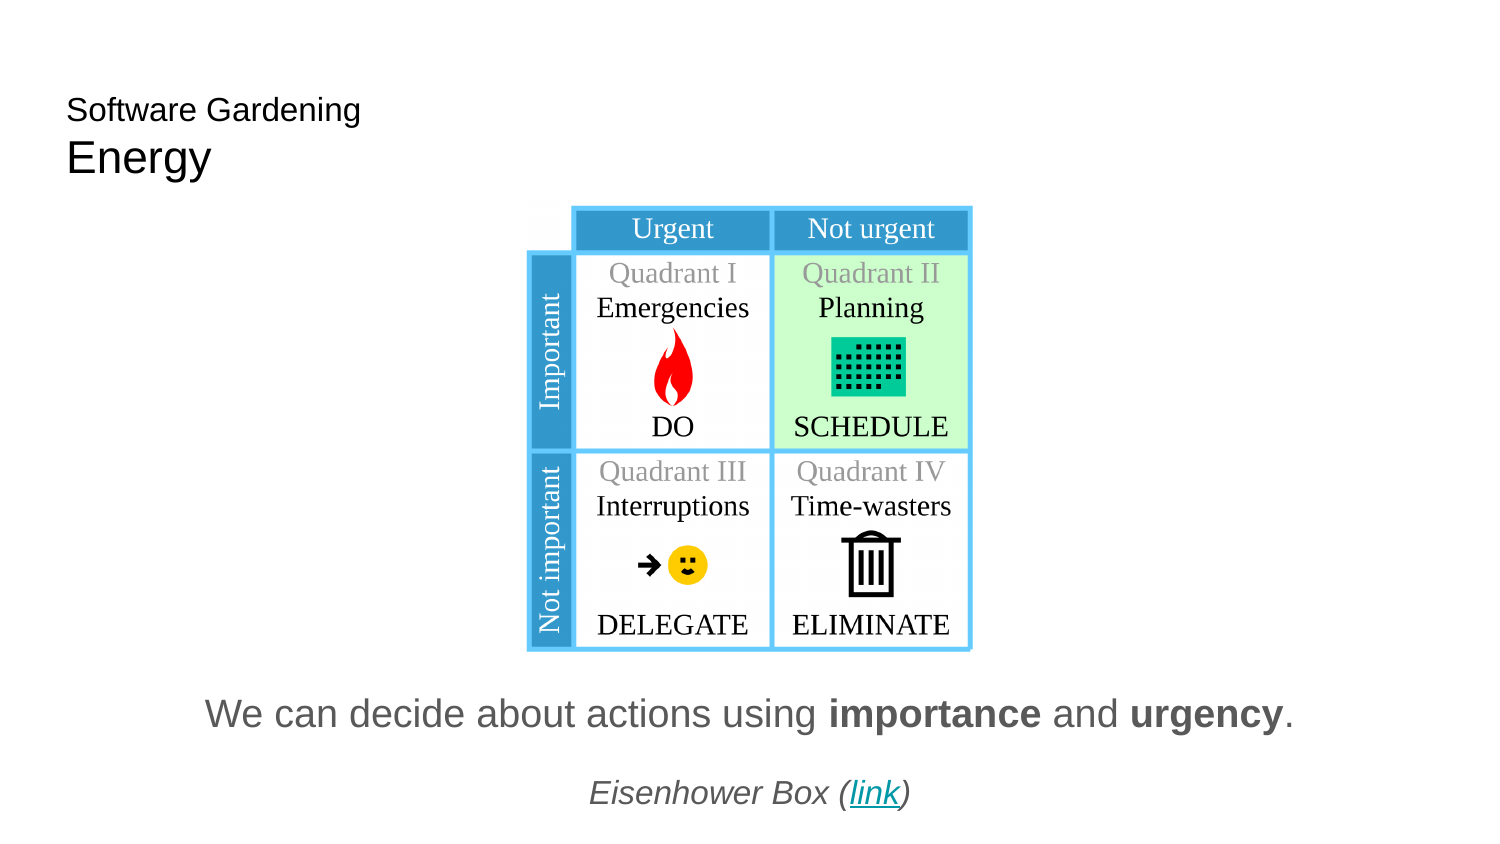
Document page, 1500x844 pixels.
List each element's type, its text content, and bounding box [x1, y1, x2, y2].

picture [519, 198, 980, 659]
text_box Software Gardening Energy [51, 72, 1449, 199]
list Eisenhower Box (link) [97, 758, 1403, 823]
list We can decide about actions using importance and urgency. [162, 676, 1338, 741]
